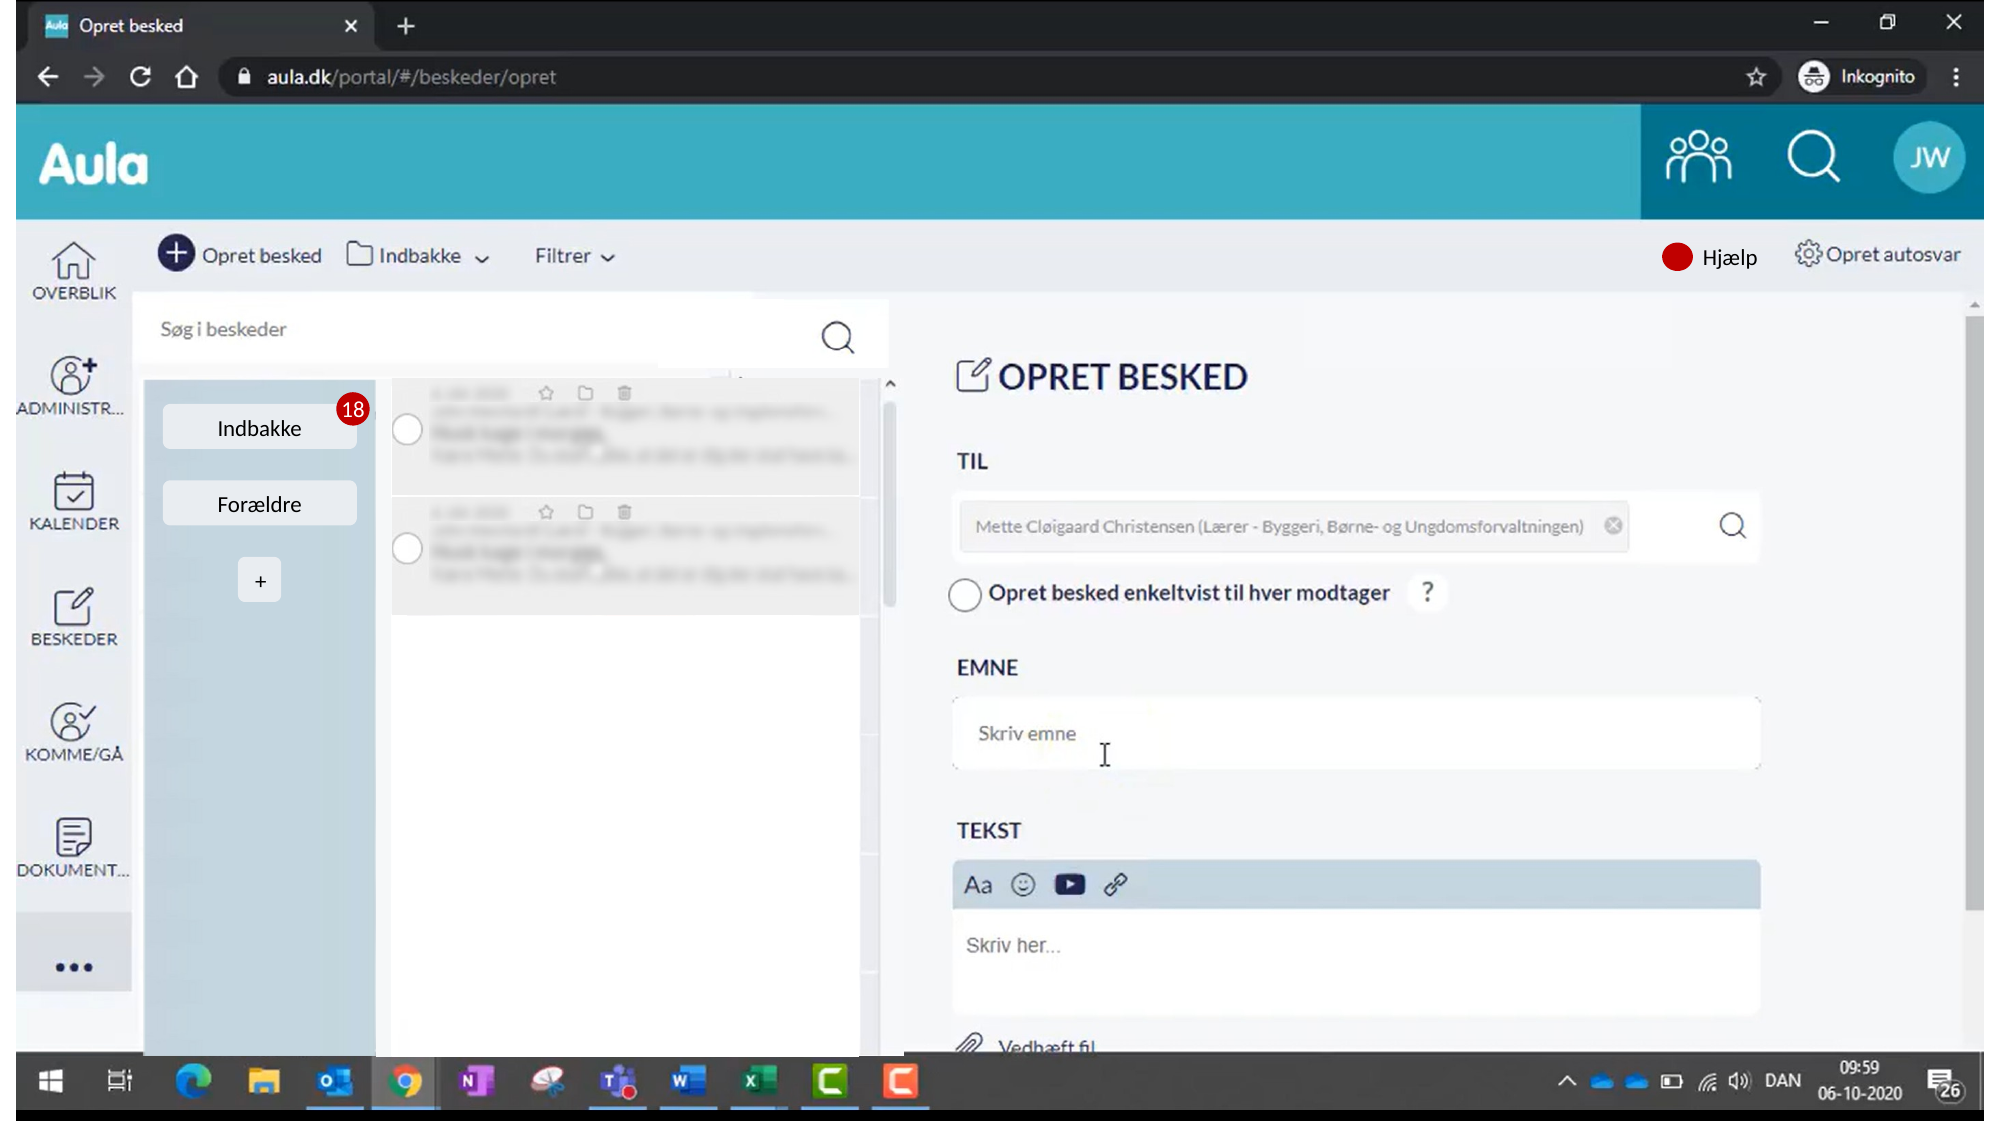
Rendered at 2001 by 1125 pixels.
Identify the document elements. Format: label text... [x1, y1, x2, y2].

picture [1666, 127, 1732, 187]
text_box Hjælp [1687, 235, 1774, 279]
text_box [1662, 242, 1687, 271]
text_box Indbakke [162, 403, 357, 449]
picture [1893, 122, 1965, 193]
text_box 18 [326, 387, 392, 431]
picture [1785, 124, 1840, 182]
text_box Forældre [162, 480, 357, 526]
picture [16, 0, 1984, 1121]
text_box + [237, 556, 282, 602]
